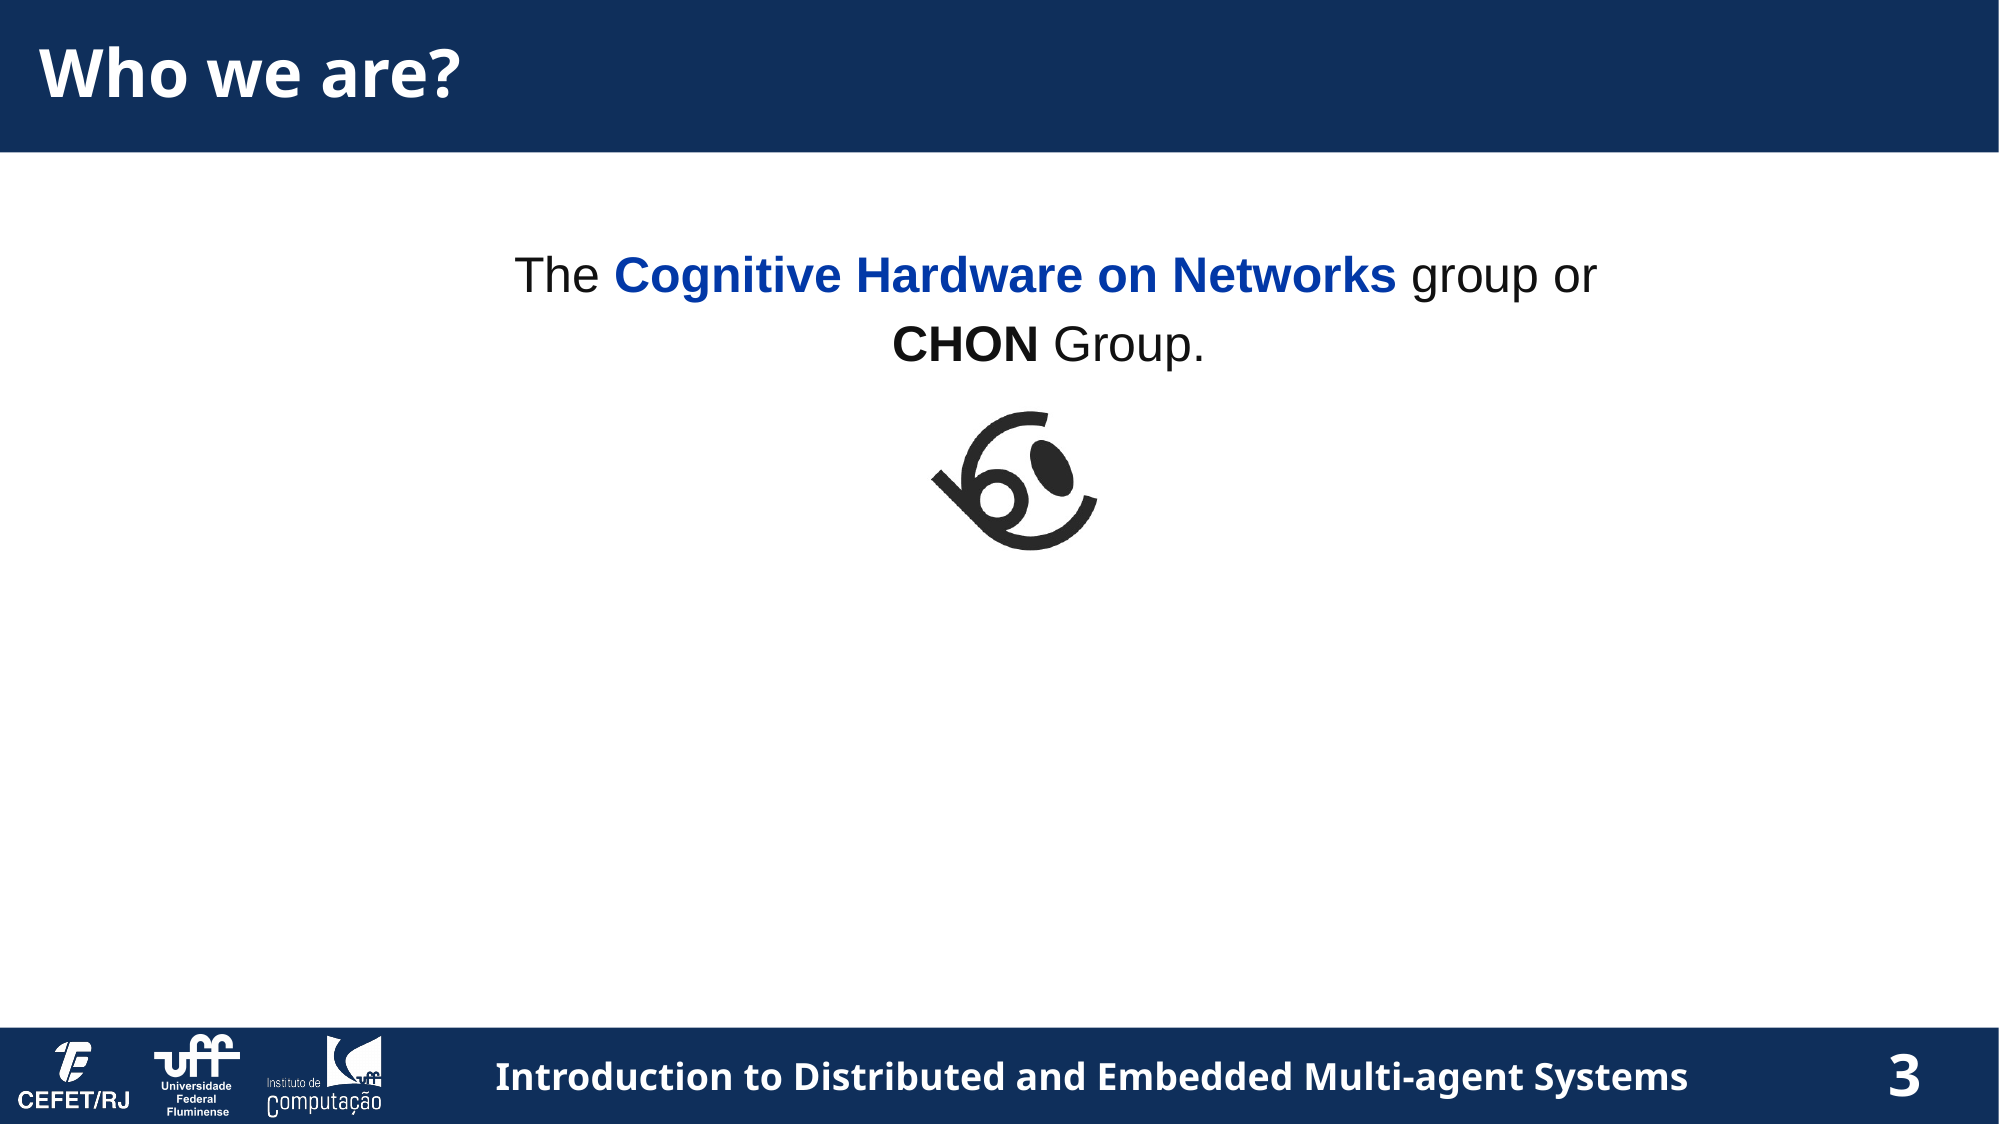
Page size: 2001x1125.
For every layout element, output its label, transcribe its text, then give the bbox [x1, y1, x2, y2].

text_box Who we are? [25, 23, 1999, 119]
picture [18, 1021, 129, 1125]
picture [265, 1033, 383, 1118]
text_box The Cognitive Hardware on Networks group or CHON Group. [482, 218, 1630, 443]
picture [927, 401, 1105, 566]
picture [153, 1033, 241, 1121]
